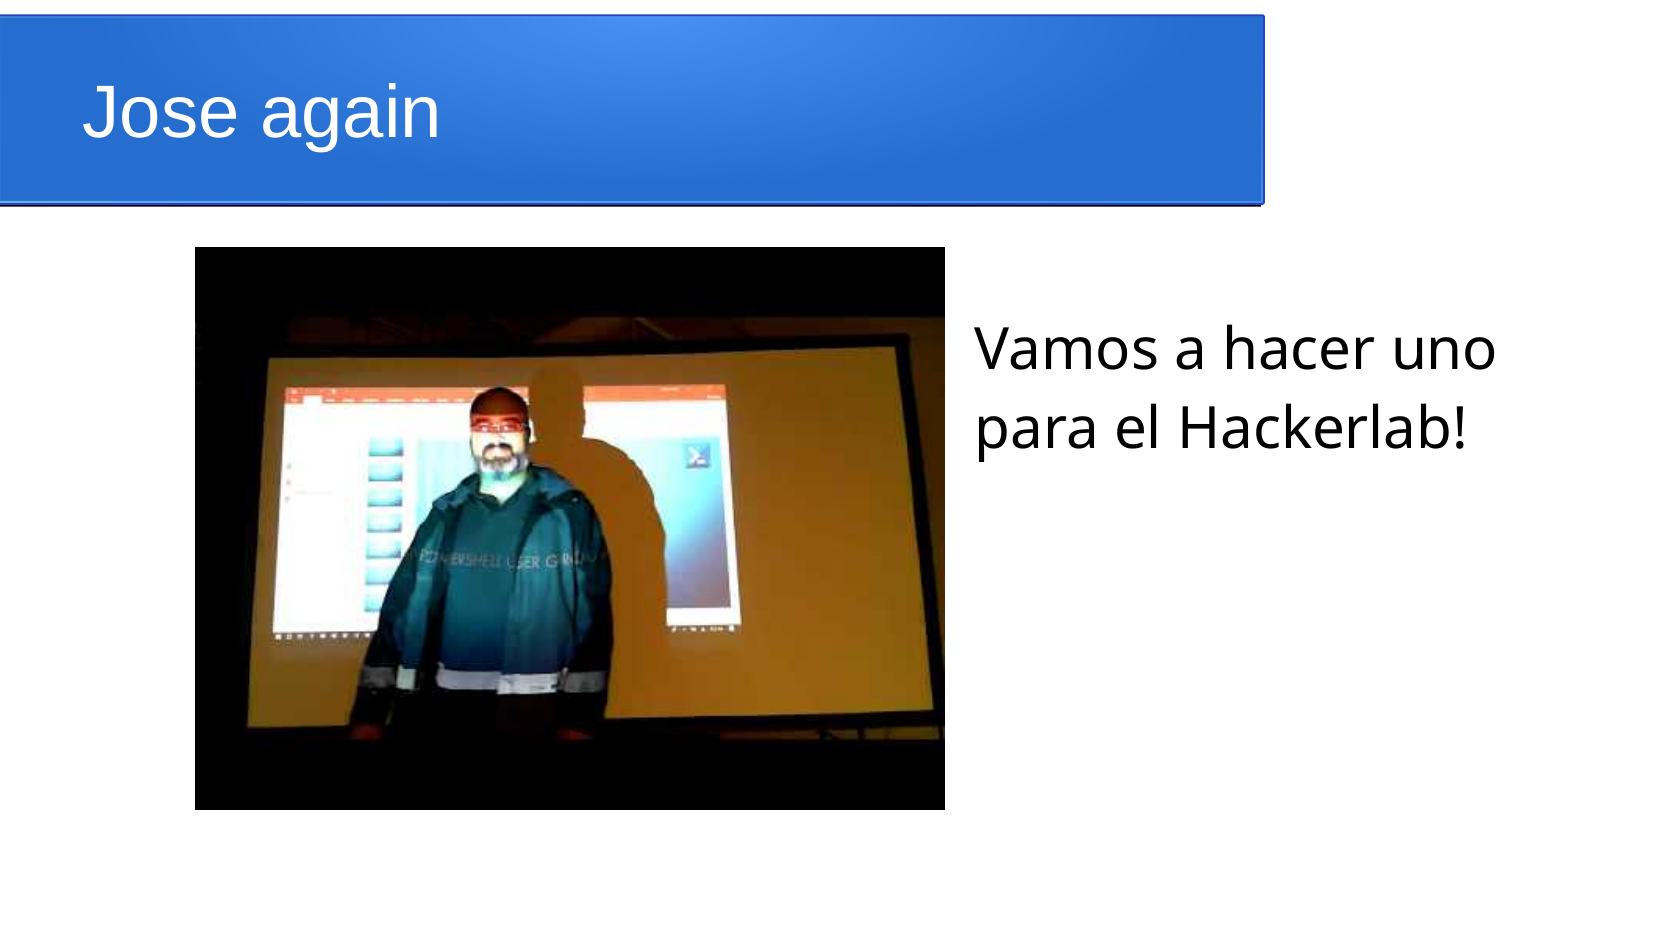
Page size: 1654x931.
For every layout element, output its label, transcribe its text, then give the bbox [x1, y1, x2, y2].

text_box Vamos a hacer uno para el Hackerlab! [960, 300, 1546, 631]
title Jose again [82, 35, 1235, 189]
picture [195, 247, 945, 811]
